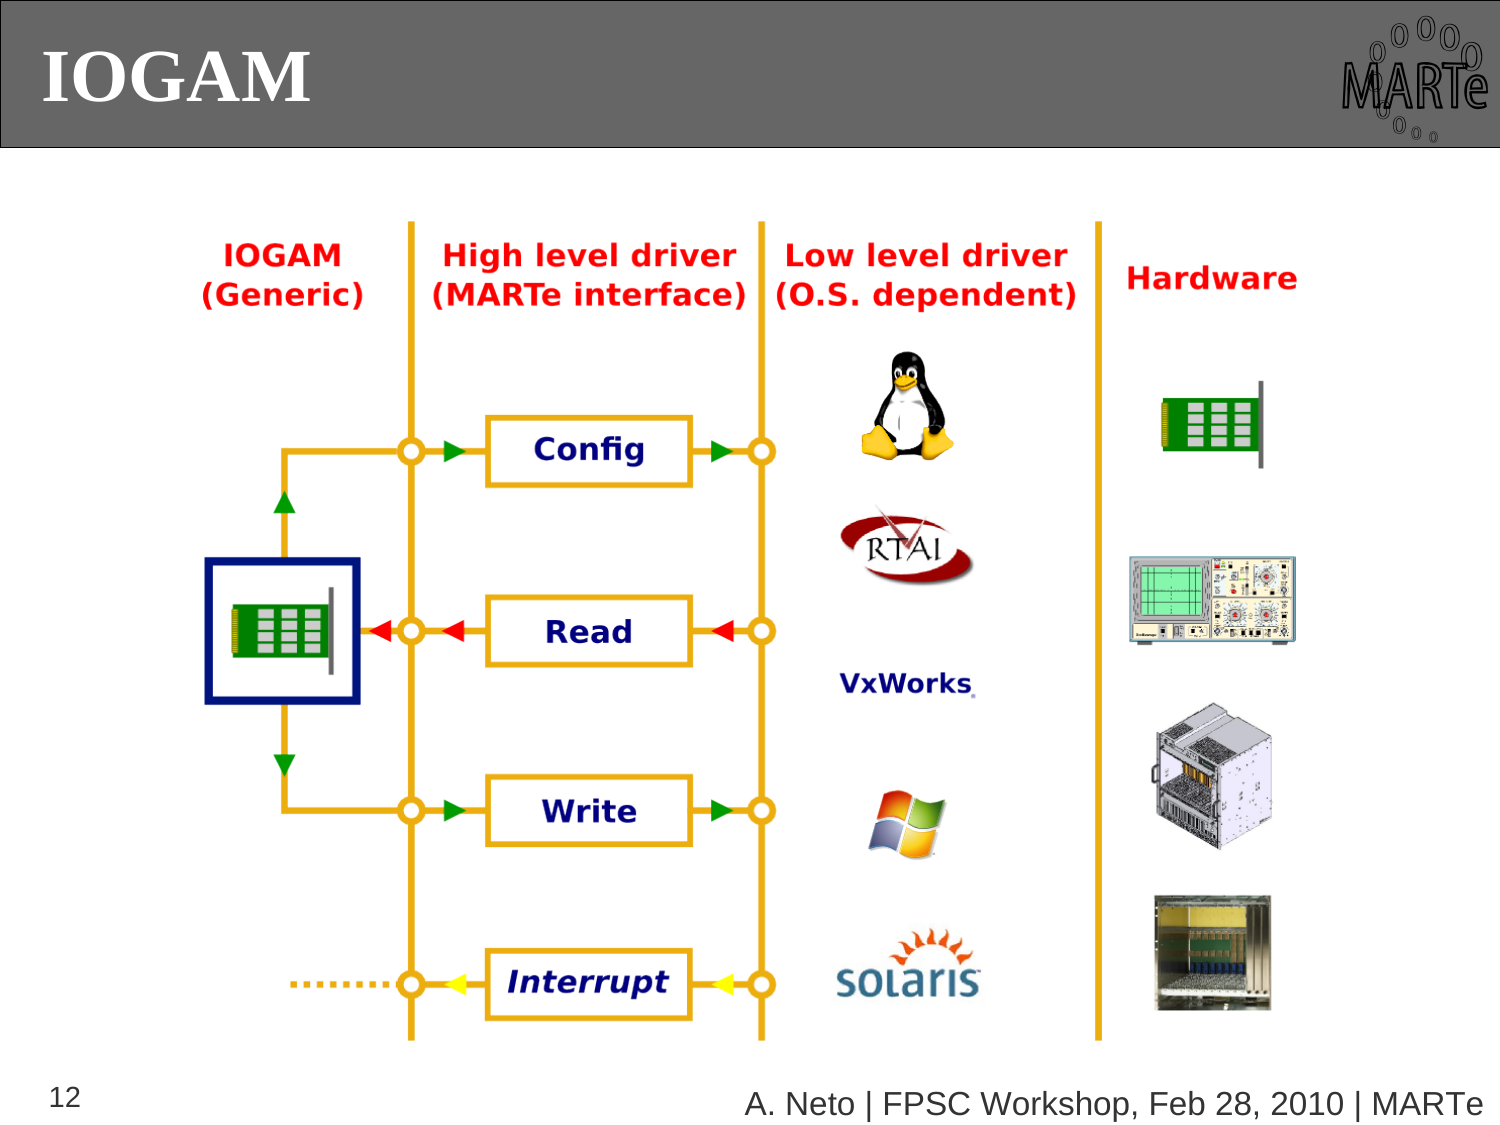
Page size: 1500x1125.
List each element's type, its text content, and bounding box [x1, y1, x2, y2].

title IOGAM [41, 0, 1129, 148]
picture [1340, 0, 1489, 148]
picture [203, 218, 1297, 1044]
